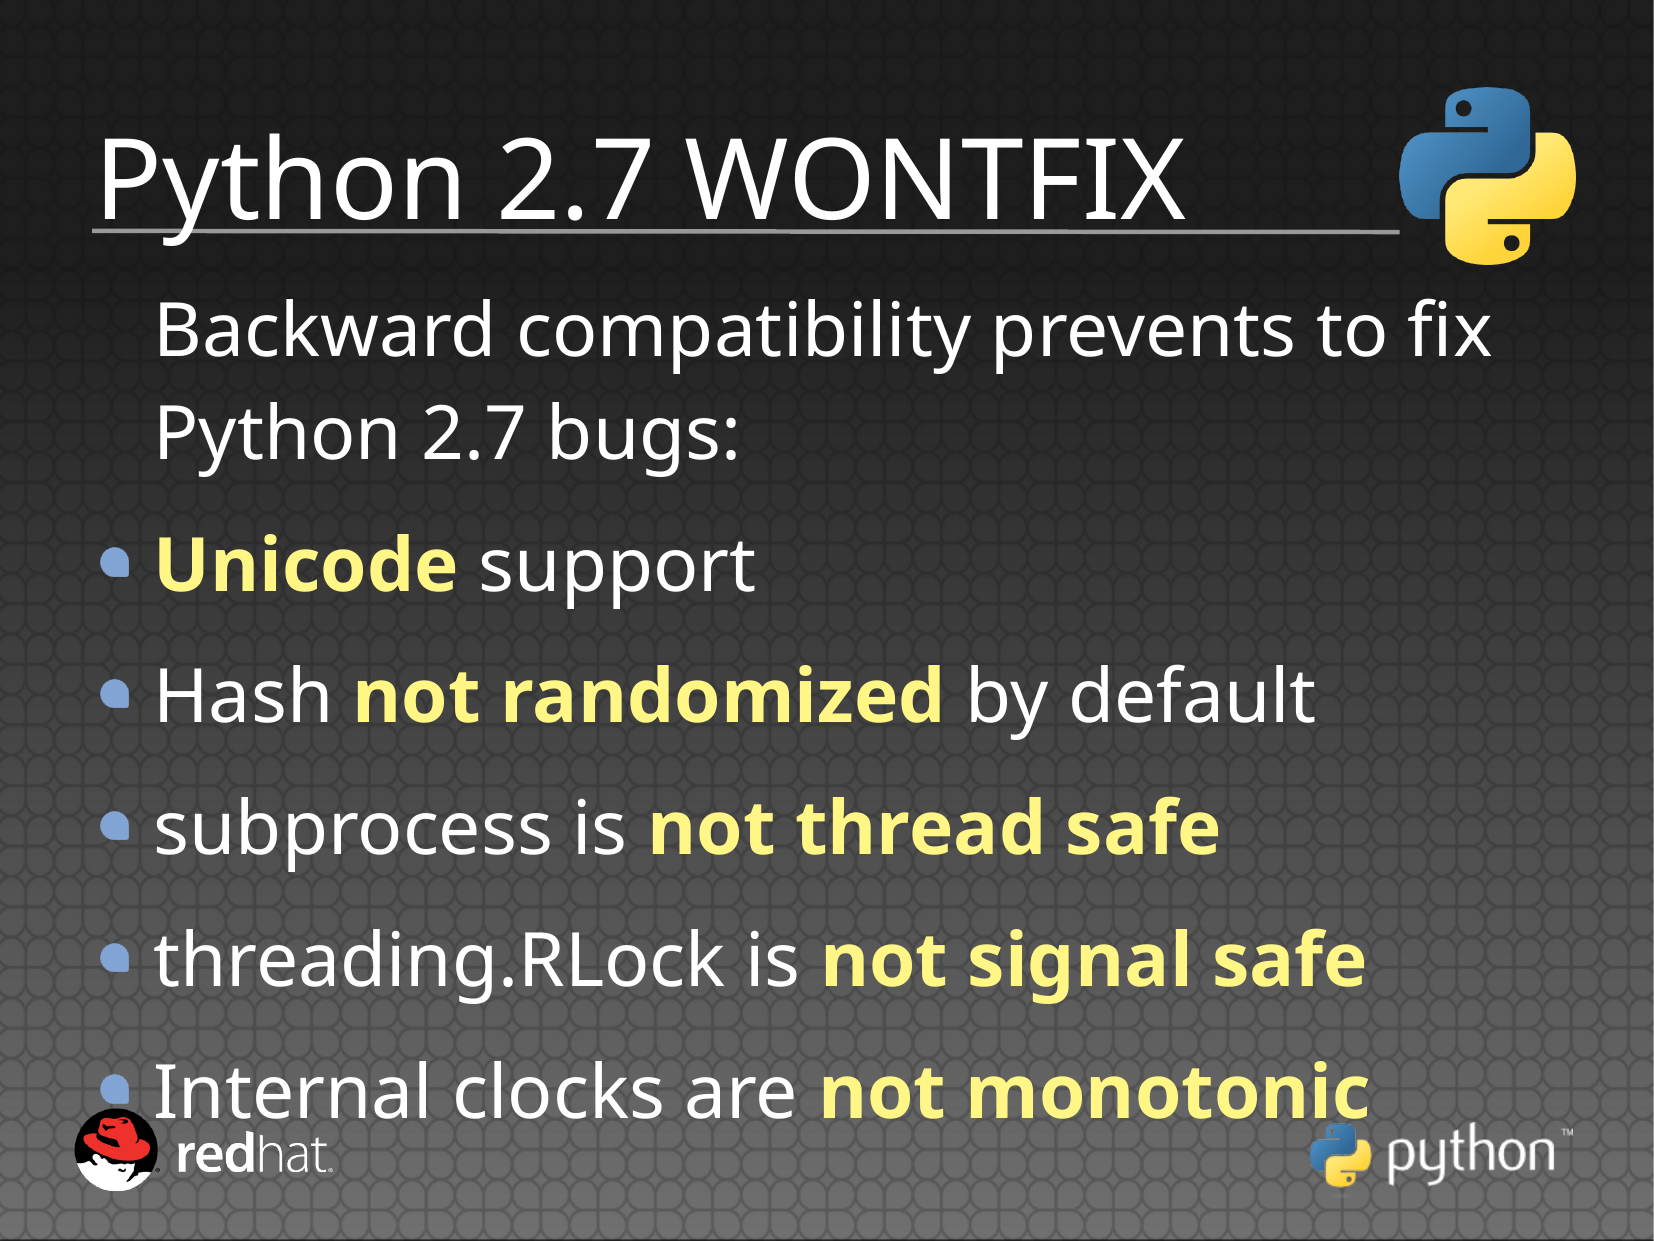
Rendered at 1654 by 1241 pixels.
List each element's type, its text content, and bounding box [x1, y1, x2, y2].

picture [0, 0, 1654, 1241]
list Backward compatibility prevents to fix Python 2.7 bugs: Unicode support Hash not randomized by default subprocess is not thread safe threading.RLock is not signal safe Internal clocks are not monotonic [82, 276, 1571, 1017]
title Python 2.7 WONTFIX [94, 100, 1426, 251]
